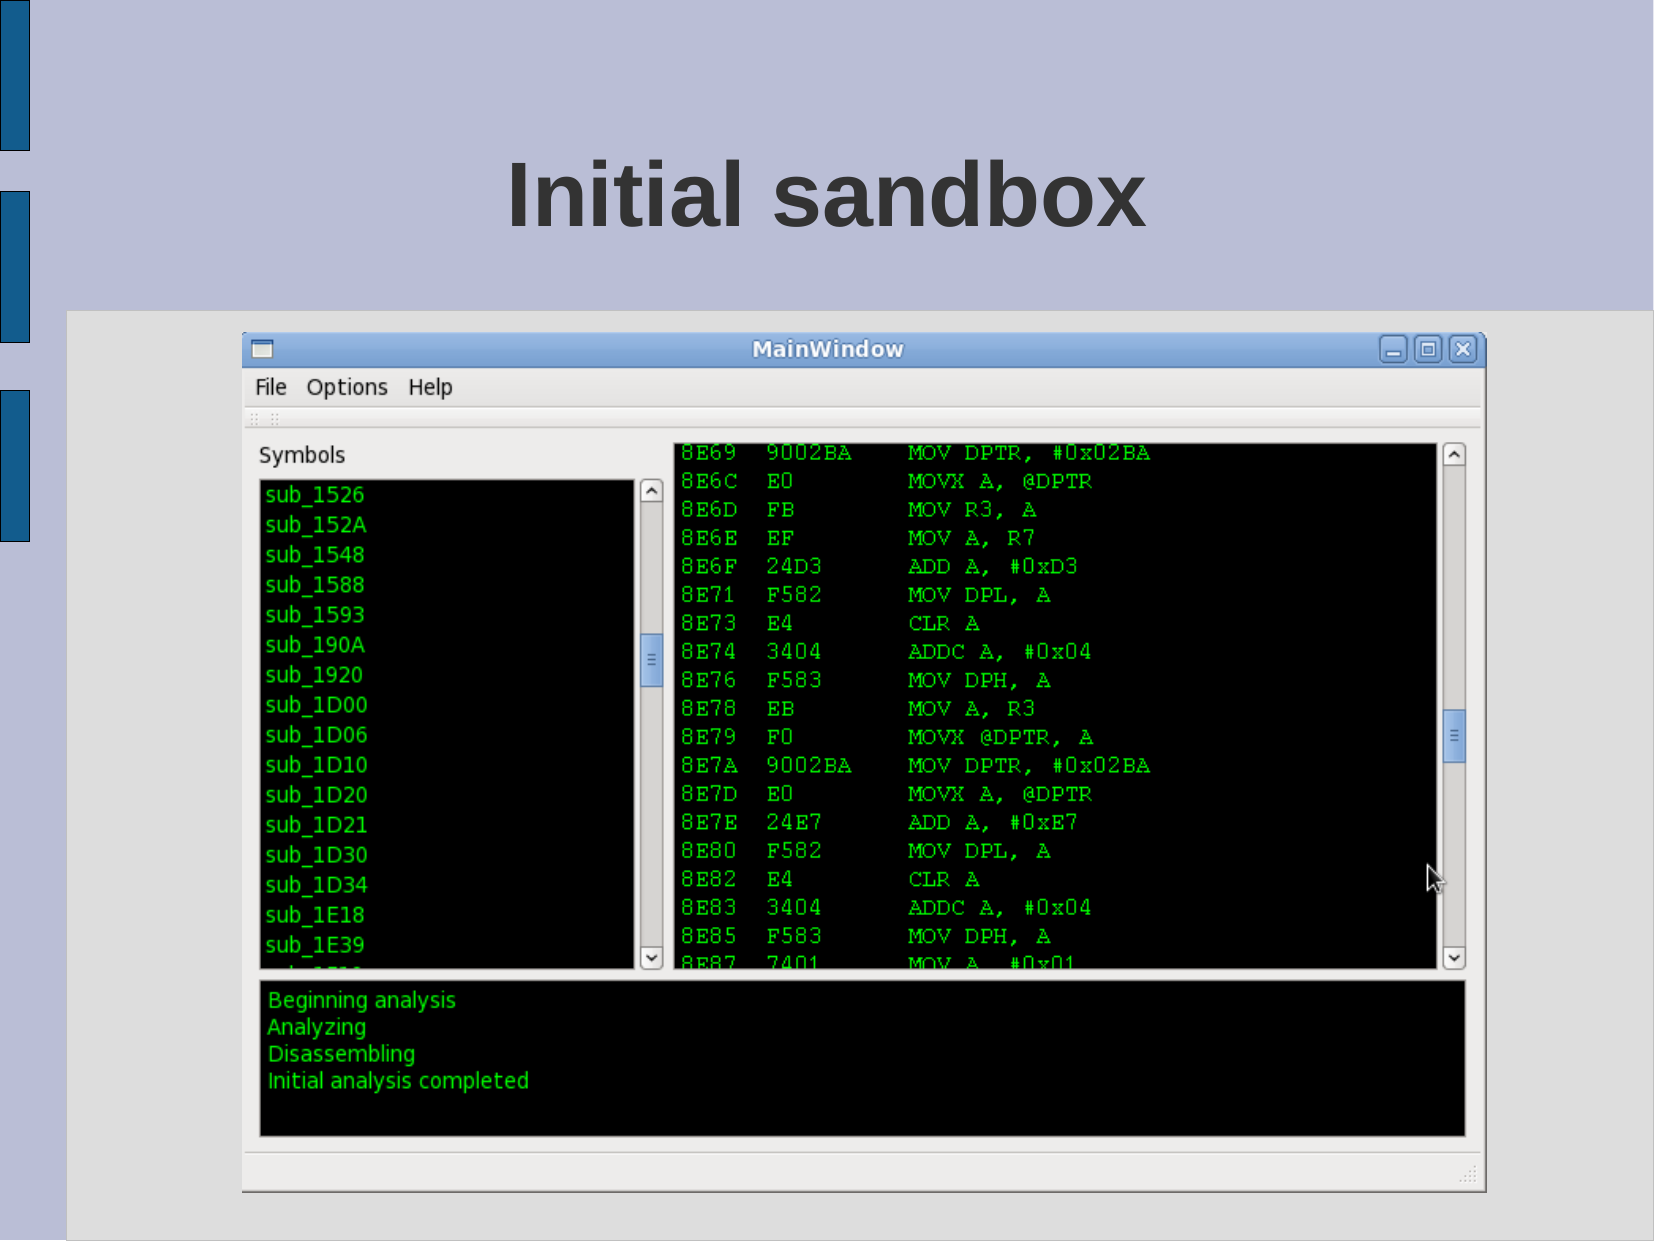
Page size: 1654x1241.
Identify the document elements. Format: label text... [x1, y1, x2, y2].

picture [242, 332, 1487, 1193]
title Initial sandbox [121, 91, 1534, 299]
